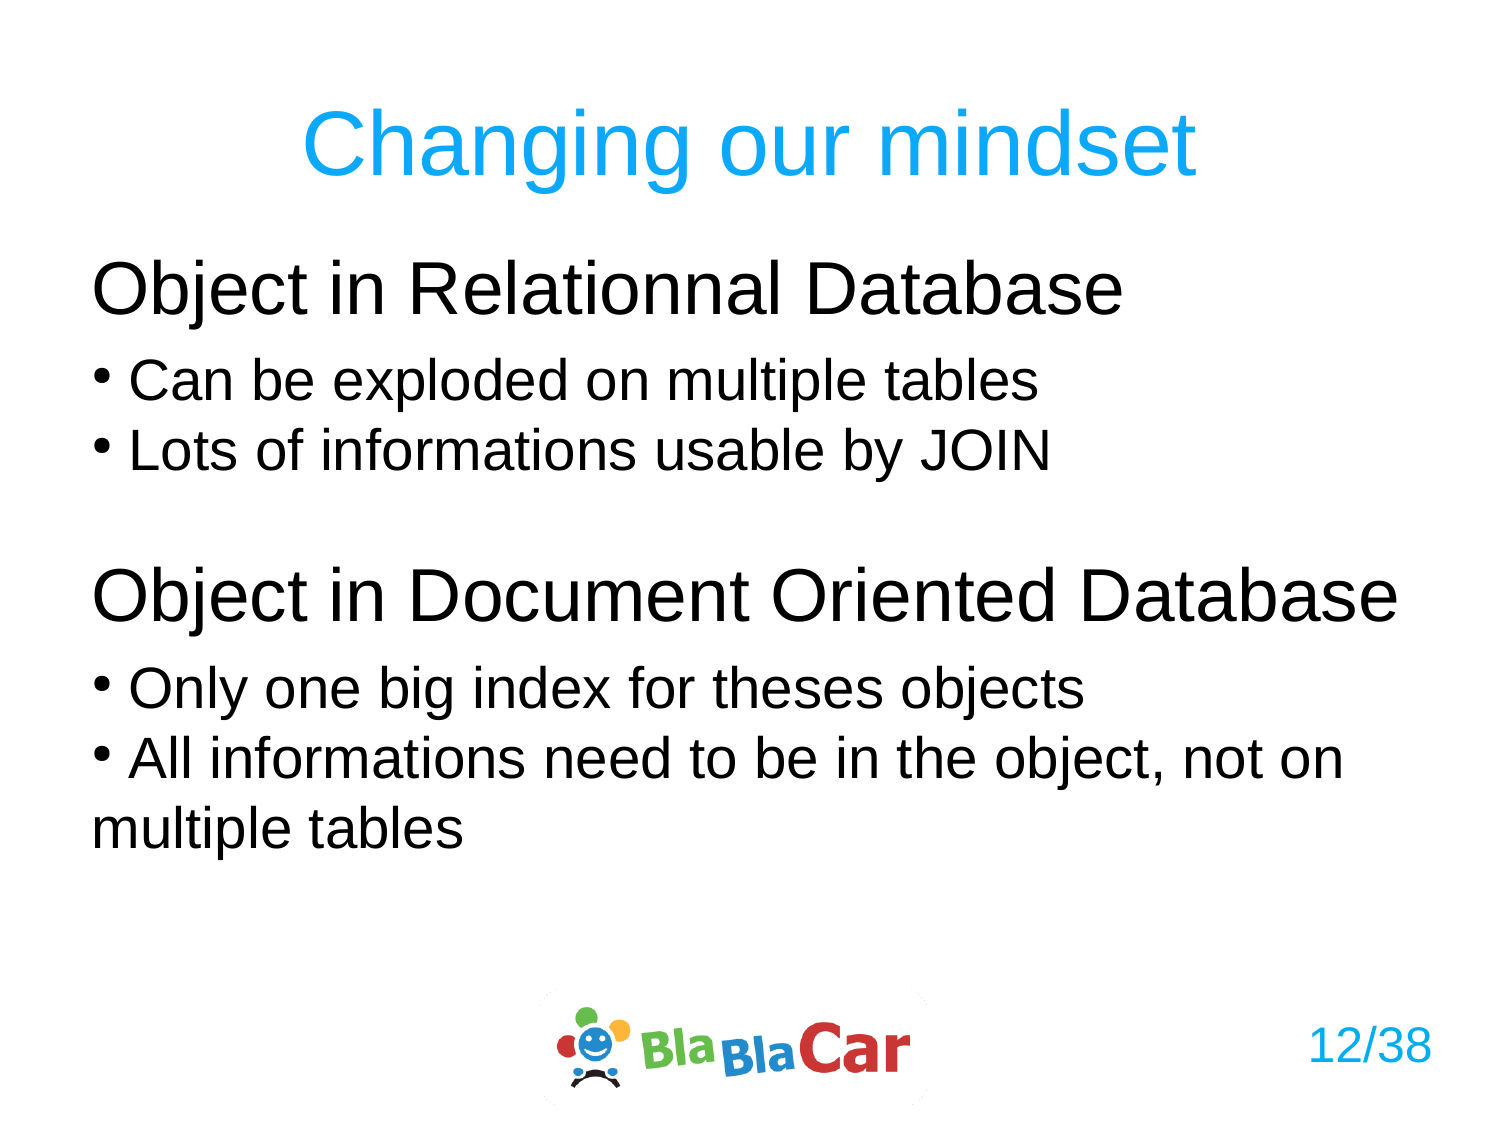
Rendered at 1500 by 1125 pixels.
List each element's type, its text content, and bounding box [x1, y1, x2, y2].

text_box Can be exploded on multiple tables Lots of informations usable by JOIN [76, 334, 1424, 491]
text_box Object in Relationnal Database [76, 231, 1424, 334]
text_box Object in Document Oriented Database [76, 538, 1424, 642]
text_box Only one big index for theses objects All informations need to be in the object, not on multiple tables [76, 642, 1424, 868]
title Changing our mindset [75, 45, 1426, 233]
